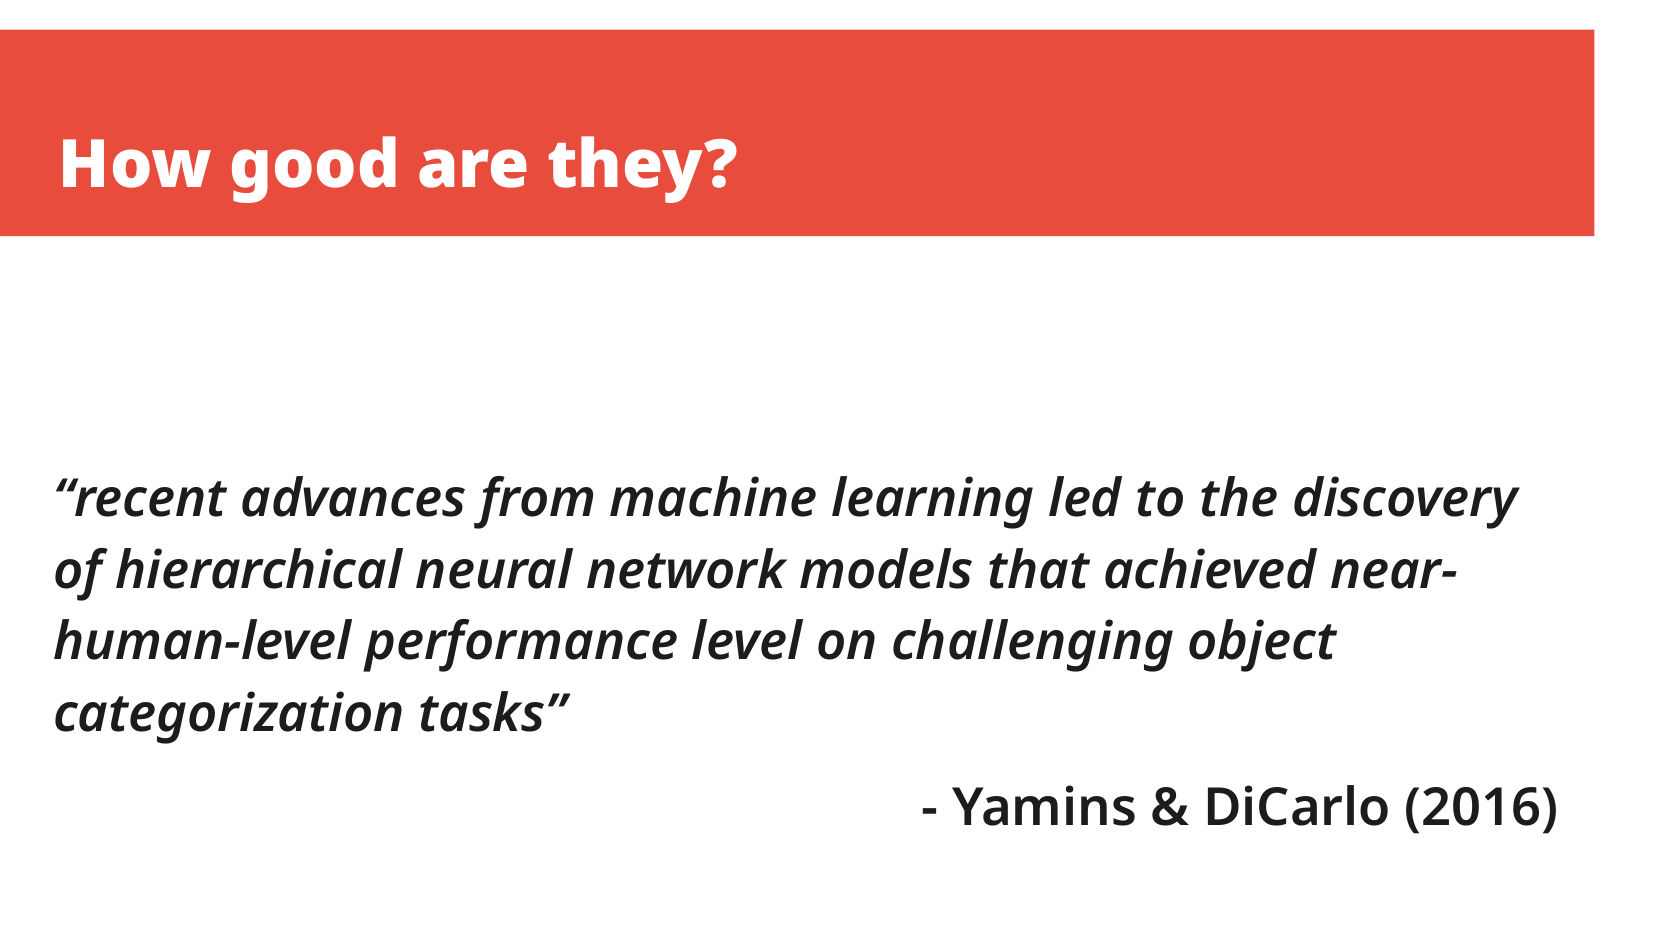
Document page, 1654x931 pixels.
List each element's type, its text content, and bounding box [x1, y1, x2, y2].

title How good are they? [59, 59, 1595, 207]
list “recent advances from machine learning led to the discovery of hierarchical neural network models that achieved near-human-level performance level on challenging object categorization tasks” - Yamins & DiCarlo (2016) [53, 460, 1560, 845]
